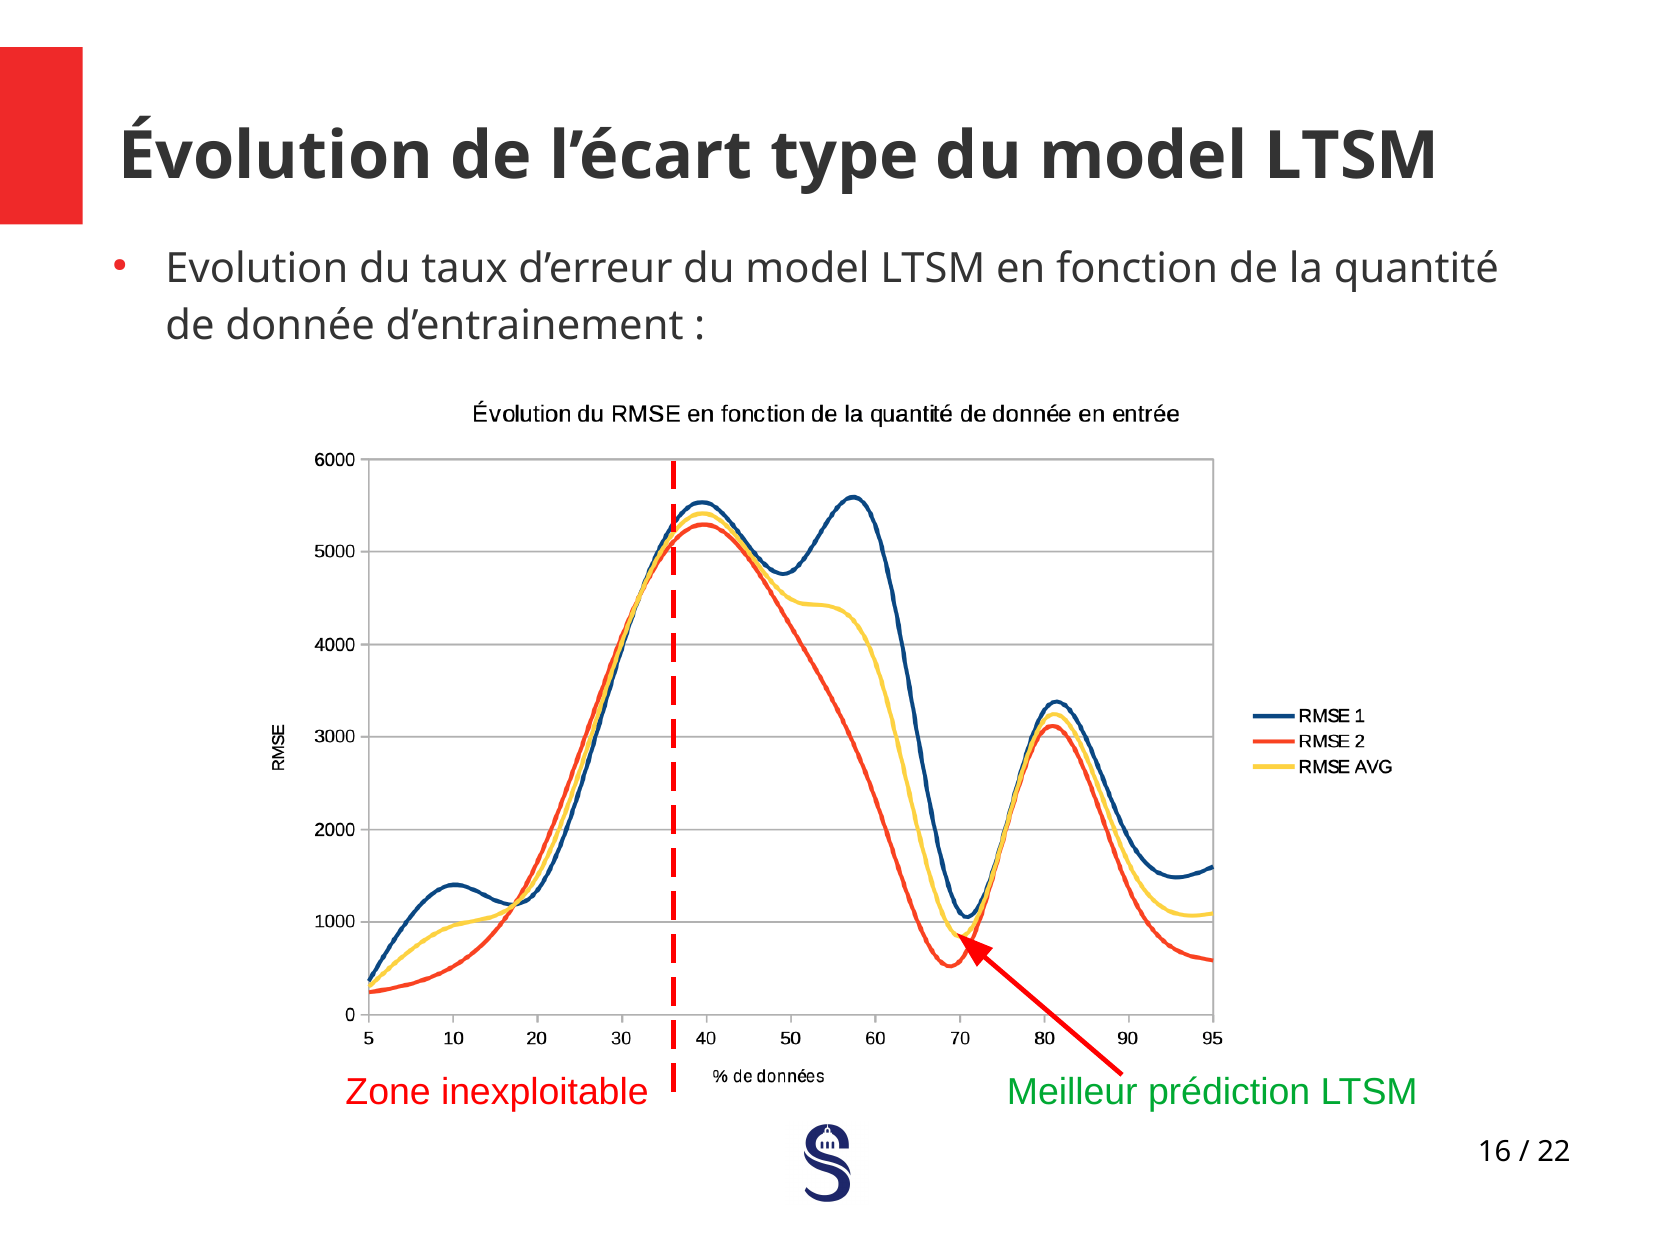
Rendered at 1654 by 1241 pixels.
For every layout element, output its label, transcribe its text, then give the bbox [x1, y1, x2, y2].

title Évolution de l’écart type du model LTSM [118, 49, 1571, 257]
picture [785, 1121, 869, 1205]
text_box Meilleur prédiction LTSM [992, 1062, 1441, 1123]
list Evolution du taux d’erreur du model LTSM en fonction de la quantité de donnée d’entrainement : [94, 237, 1512, 378]
picture [248, 377, 1405, 1100]
text_box Zone inexploitable [330, 1062, 674, 1123]
